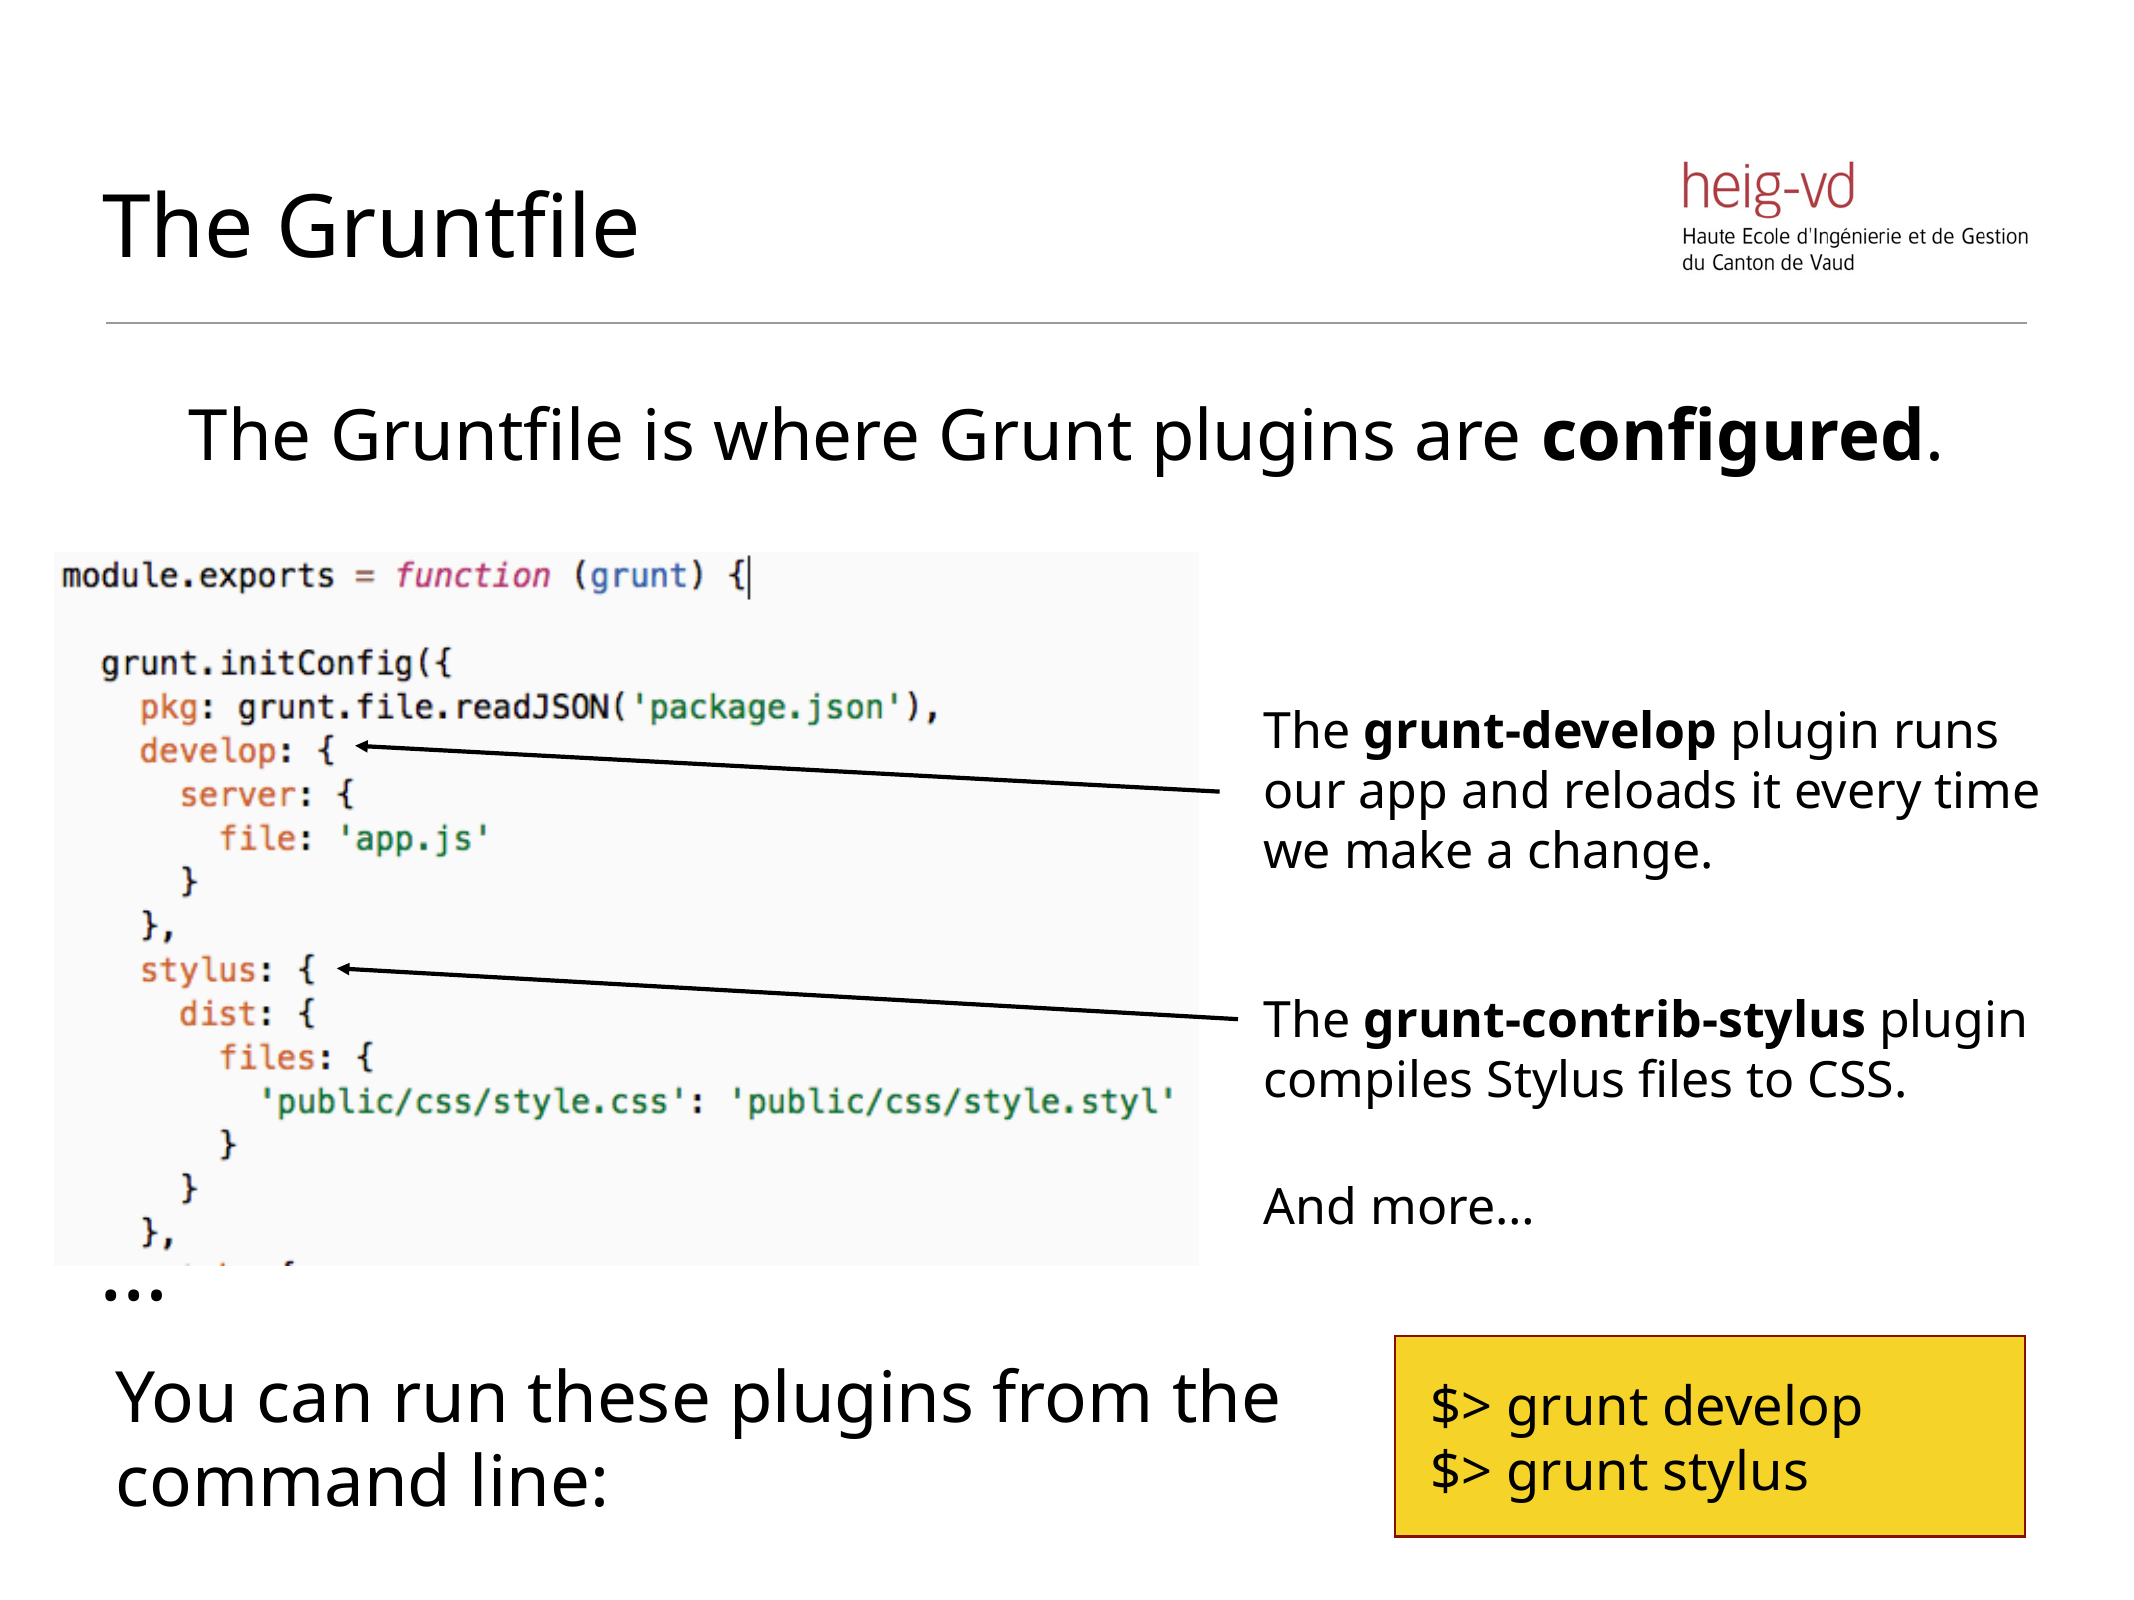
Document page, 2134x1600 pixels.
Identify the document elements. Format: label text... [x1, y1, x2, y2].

text_box The Gruntfile is where Grunt plugins are configured. [180, 381, 1953, 484]
text_box … [90, 1204, 178, 1327]
text_box The grunt-develop plugin runs our app and reloads it every time we make a change. [1255, 690, 2079, 887]
text_box And more… [1255, 1165, 2079, 1243]
picture [54, 552, 1199, 1266]
text_box $> grunt develop $> grunt stylus [1395, 1335, 2026, 1537]
title The Gruntfile [93, 54, 2040, 284]
text_box You can run these plugins from the command line: [107, 1342, 1360, 1530]
text_box The grunt-contrib-stylus plugin compiles Stylus files to CSS. [1255, 979, 2079, 1117]
